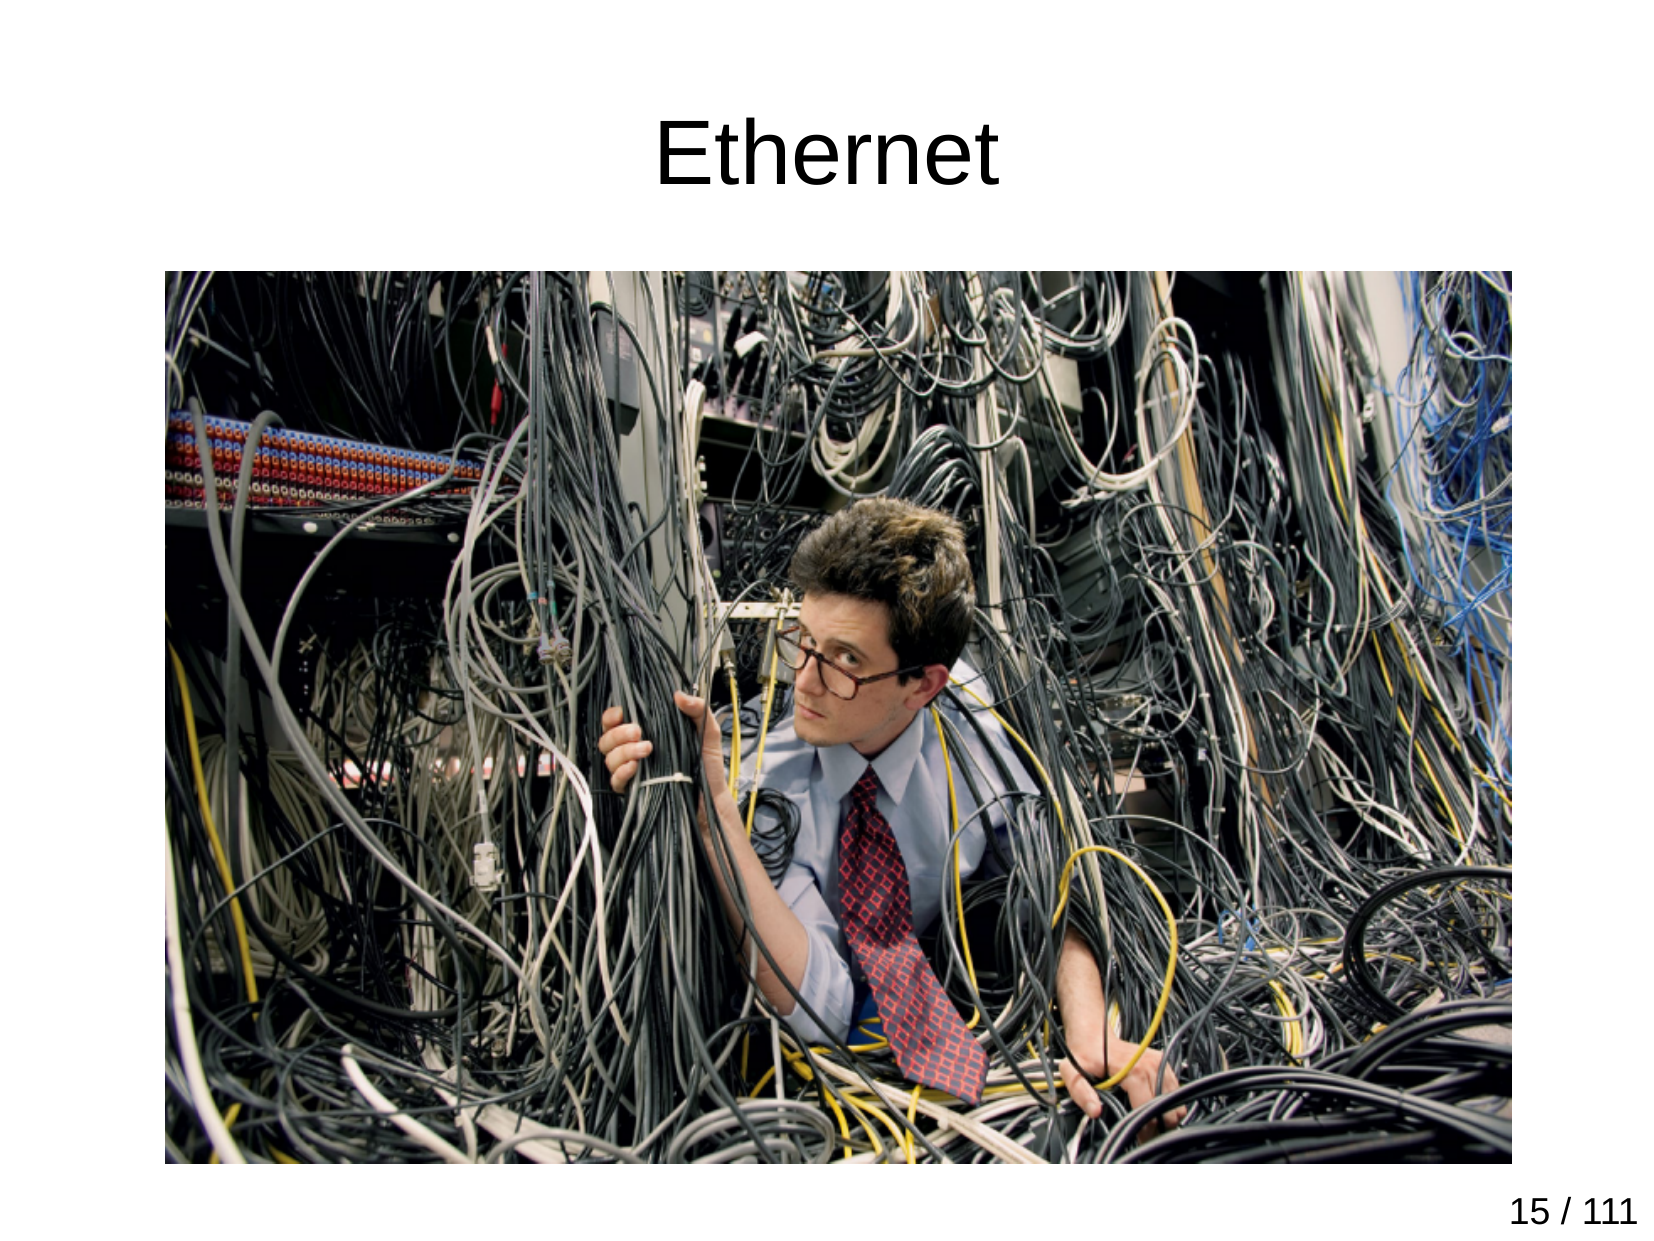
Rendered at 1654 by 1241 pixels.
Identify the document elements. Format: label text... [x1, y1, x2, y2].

title Ethernet [82, 49, 1571, 257]
picture [165, 271, 1512, 1164]
text_box <number> / 111 [1380, 1183, 1654, 1241]
